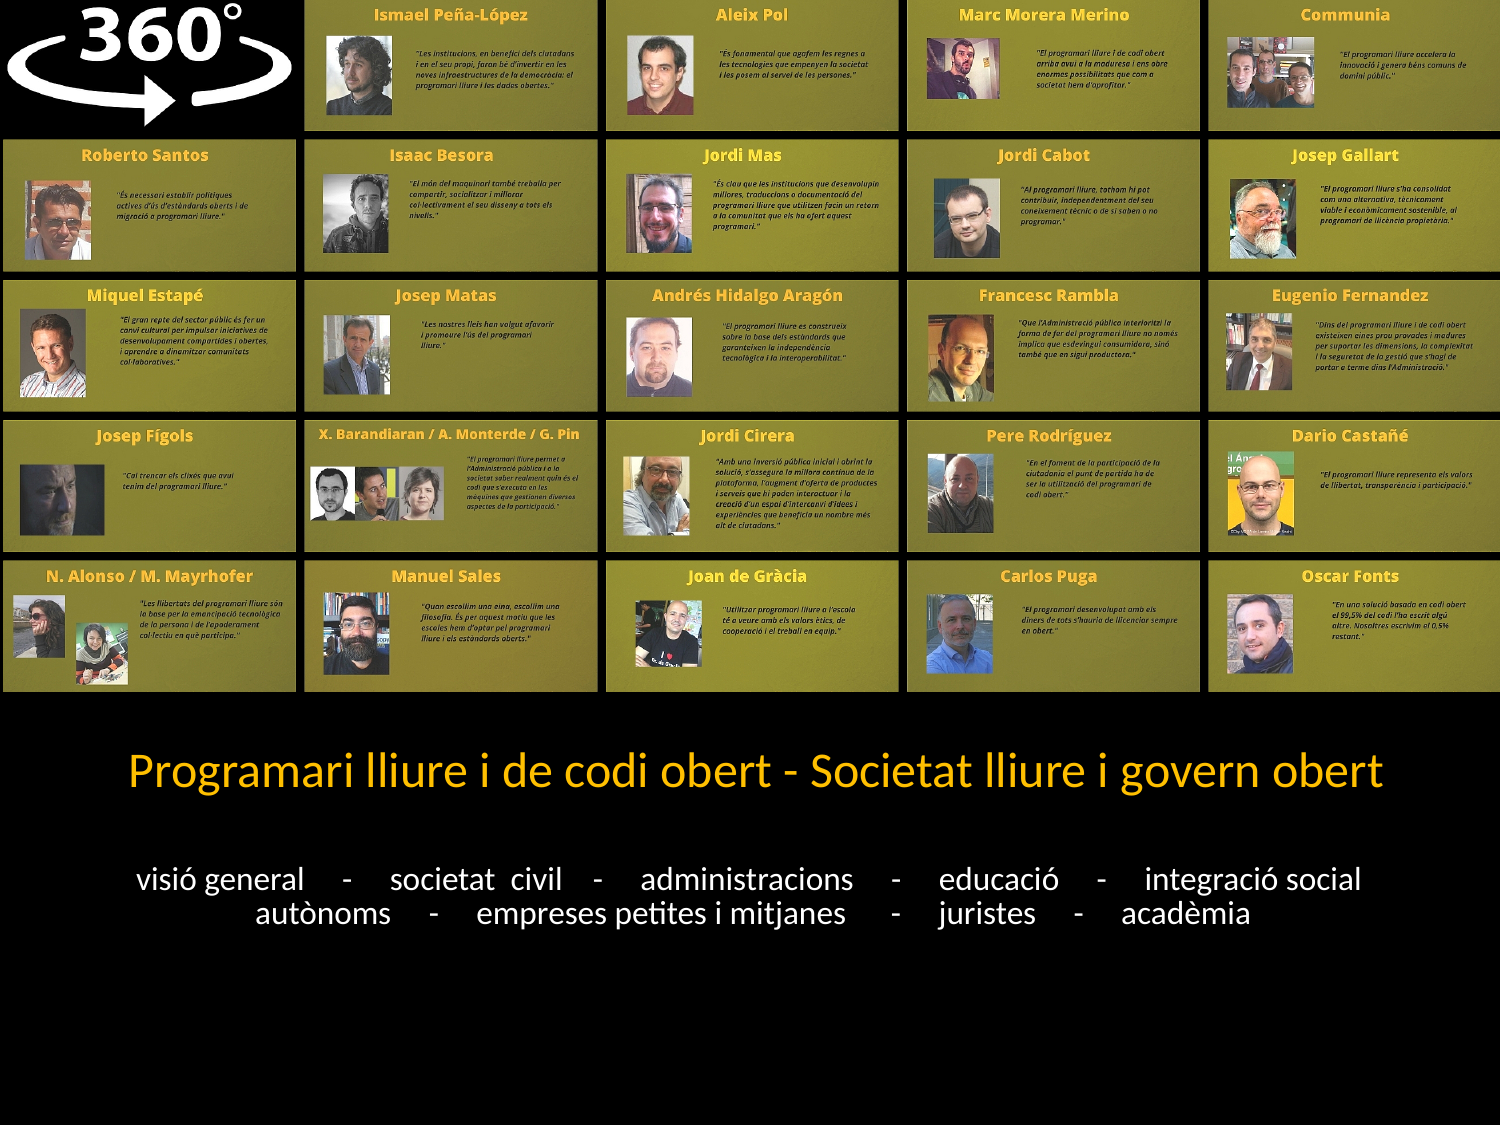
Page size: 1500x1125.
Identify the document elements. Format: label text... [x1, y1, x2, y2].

text_box visió general - societat civil - administracions - educació - integració social autònoms - empreses petites i mitjanes - juristes - acadèmia [0, 825, 1500, 1004]
picture [3, 0, 1500, 692]
text_box Programari lliure i de codi obert - Societat lliure i govern obert [114, 729, 1400, 805]
